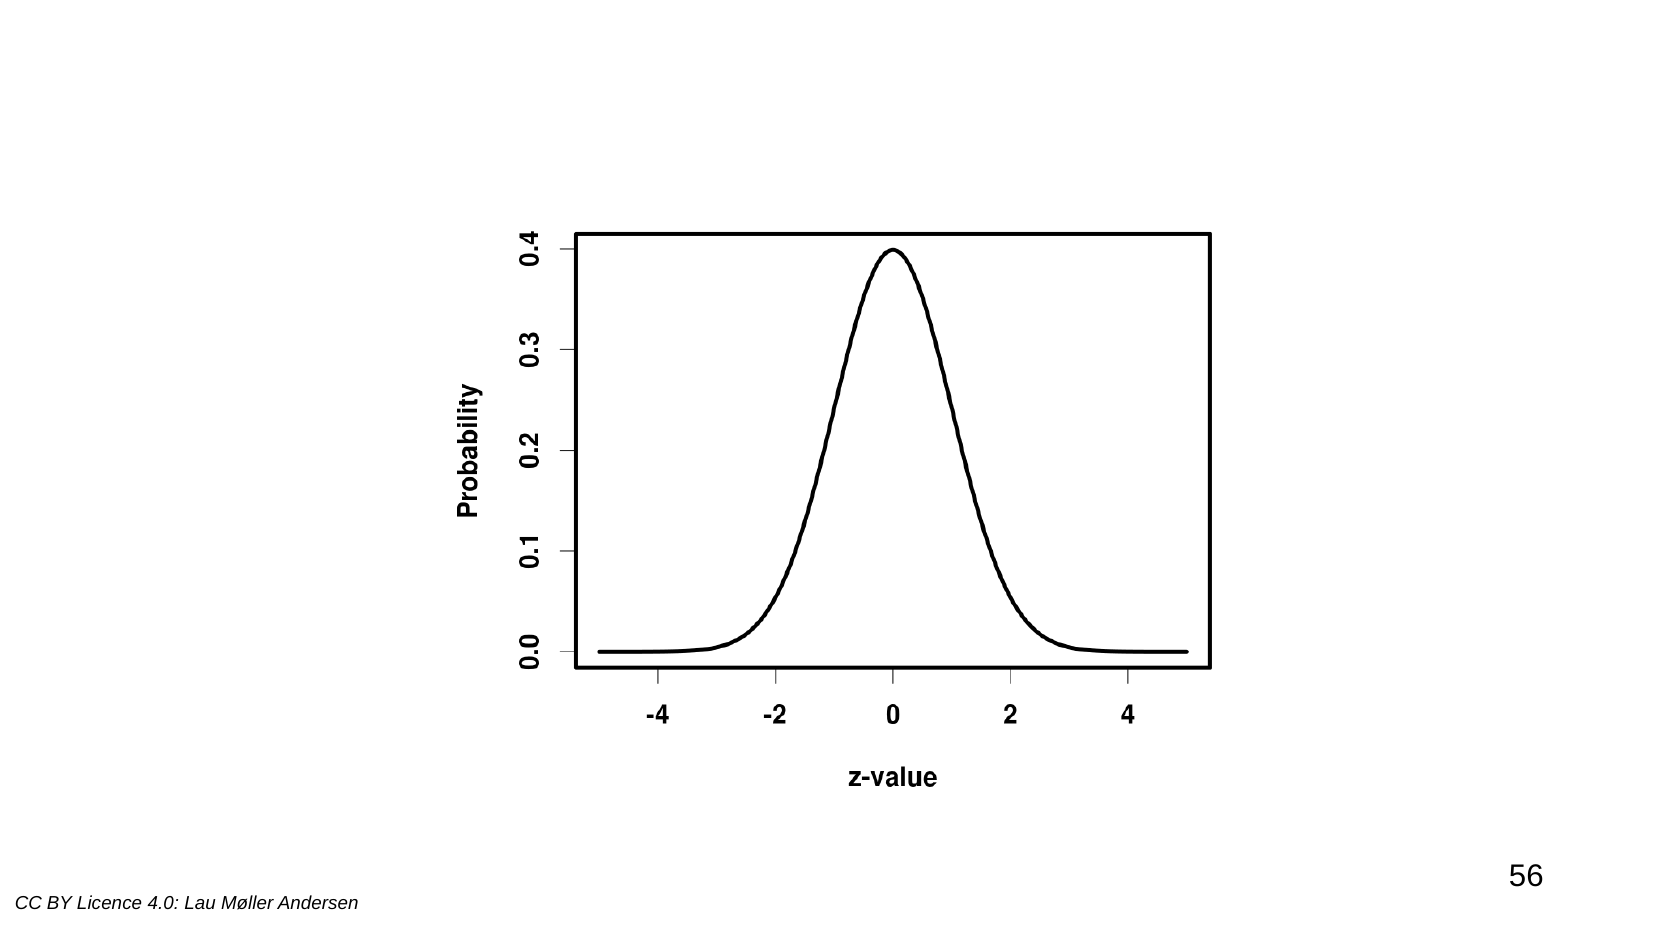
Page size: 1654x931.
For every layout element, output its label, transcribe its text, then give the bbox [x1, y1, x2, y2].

picture [448, 106, 1275, 826]
text_box <nummer> [1494, 850, 1654, 921]
text_box CC BY Licence 4.0: Lau Møller Andersen [0, 885, 387, 921]
